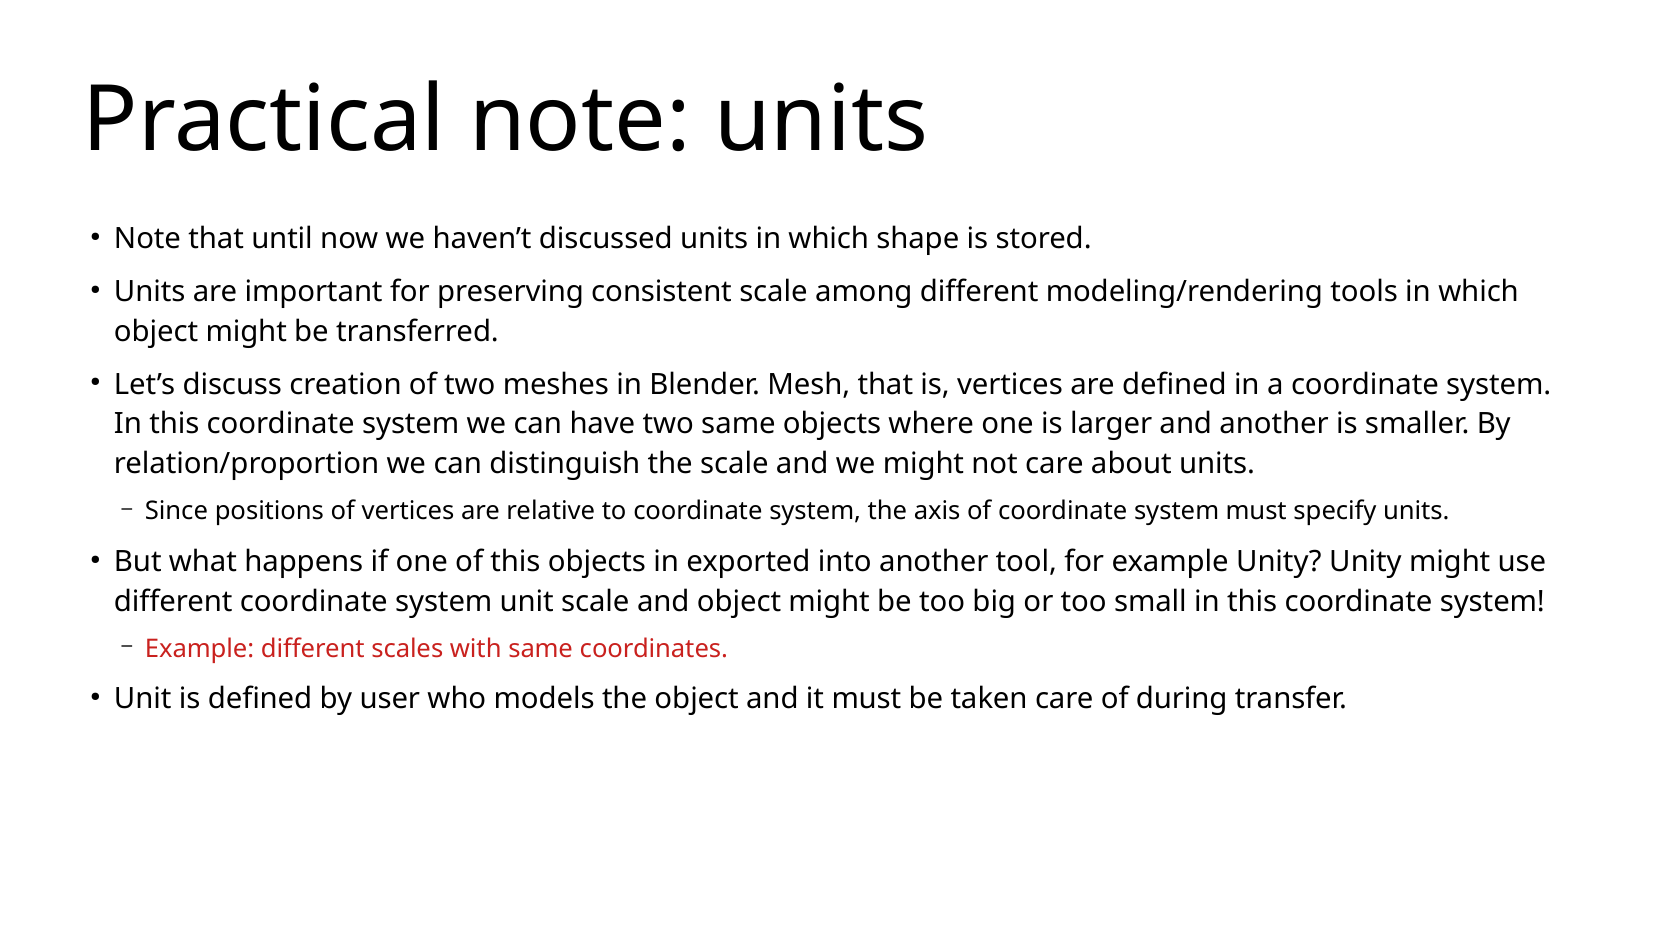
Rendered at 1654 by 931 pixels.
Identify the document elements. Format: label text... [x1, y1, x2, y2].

title Practical note: units [82, 37, 1571, 193]
list Note that until now we haven’t discussed units in which shape is stored. Units are important for preserving consistent scale among different modeling/rendering tools in which object might be transferred. Let’s discuss creation of two meshes in Blender. Mesh, that is, vertices are defined in a coordinate system. In this coordinate system we can have two same objects where one is larger and another is smaller. By relation/proportion we can distinguish the scale and we might not care about units. Since positions of vertices are relative to coordinate system, the axis of coordinate system must specify units. But what happens if one of this objects in exported into another tool, for example Unity? Unity might use different coordinate system unit scale and object might be too big or too small in this coordinate system! Example: different scales with same coordinates. Unit is defined by user who models the object and it must be taken care of during transfer. [82, 217, 1571, 758]
